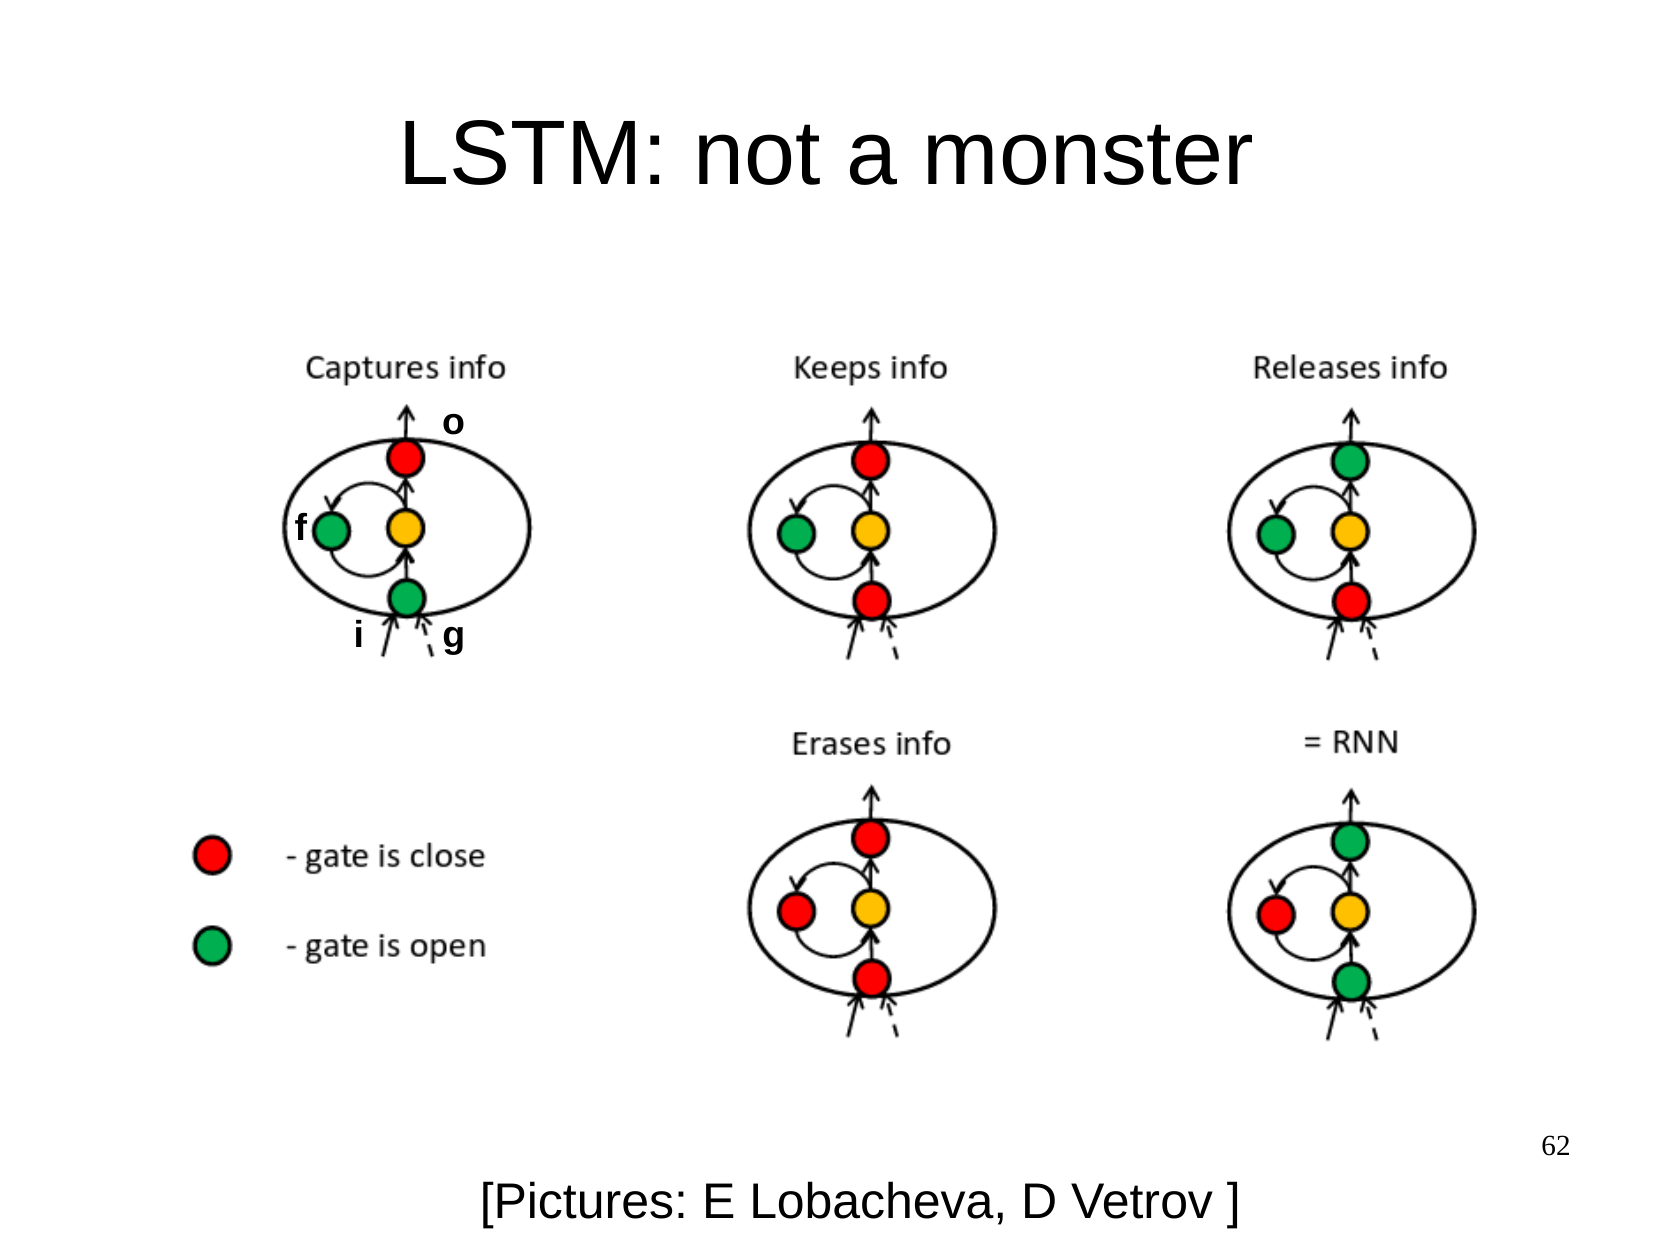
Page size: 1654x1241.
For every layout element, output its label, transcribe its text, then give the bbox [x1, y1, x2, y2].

picture [150, 303, 1514, 1076]
text_box [Pictures: E Lobacheva, D Vetrov ] [465, 1165, 1311, 1237]
title LSTM: not a monster [82, 49, 1571, 257]
text_box f [279, 499, 323, 557]
text_box o [427, 393, 481, 451]
text_box g [427, 605, 481, 663]
text_box i [338, 605, 380, 663]
